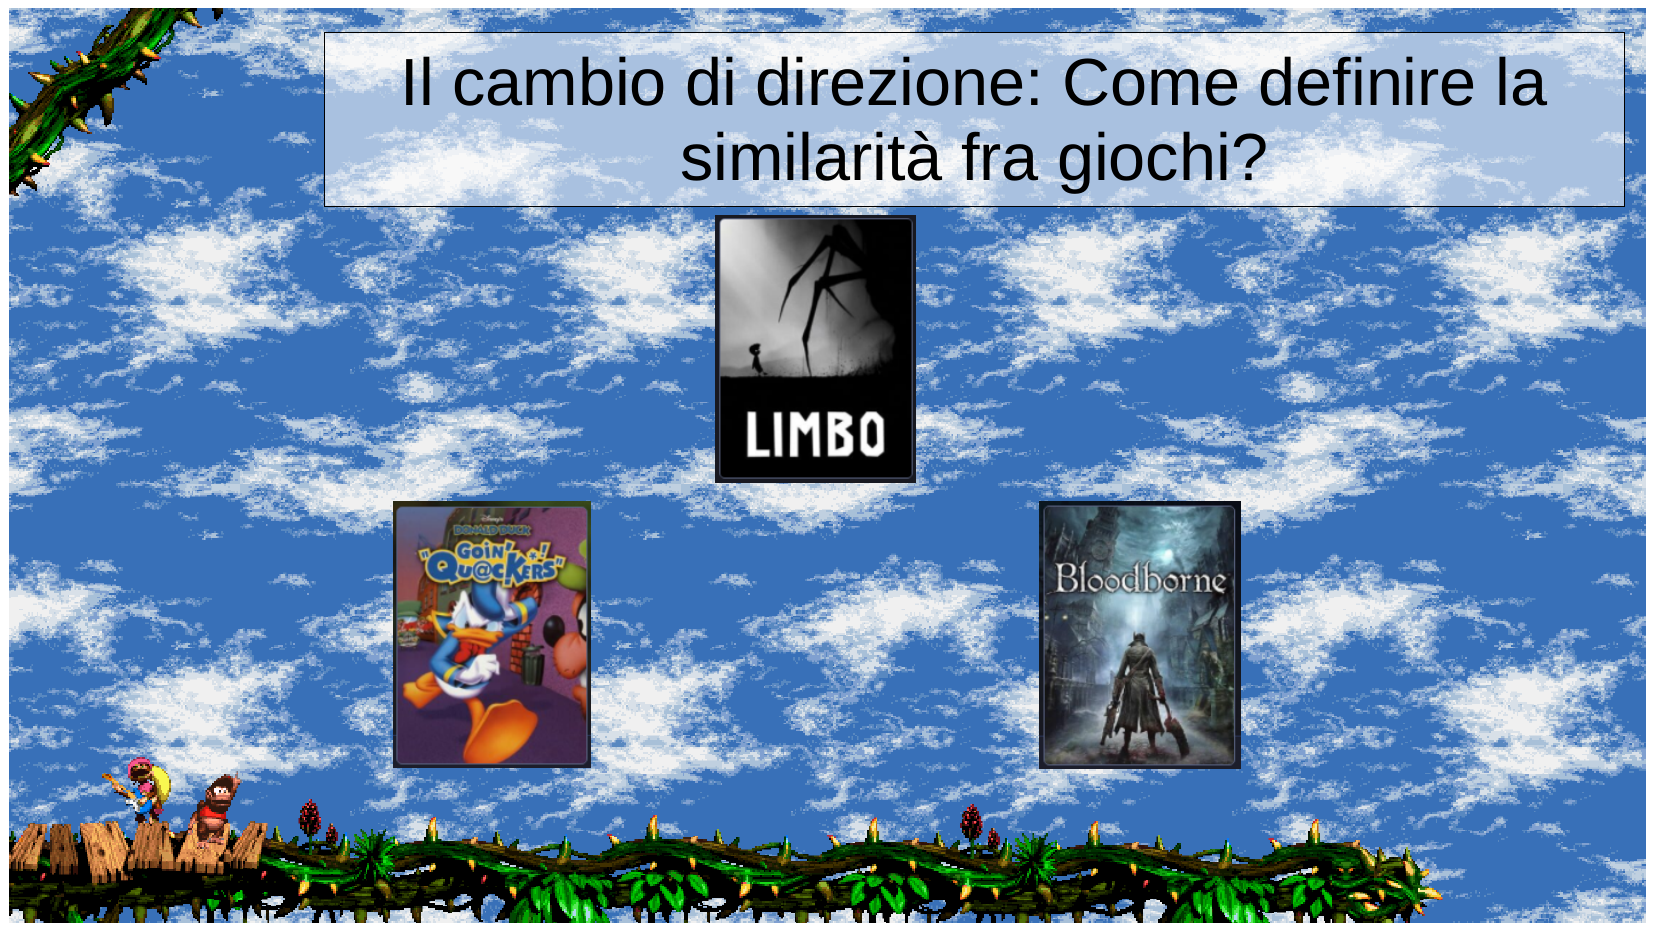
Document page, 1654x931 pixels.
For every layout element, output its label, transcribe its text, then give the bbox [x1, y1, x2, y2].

picture [0, 0, 1654, 931]
text_box Il cambio di direzione: Come definire la similarità fra giochi? [324, 32, 1625, 207]
